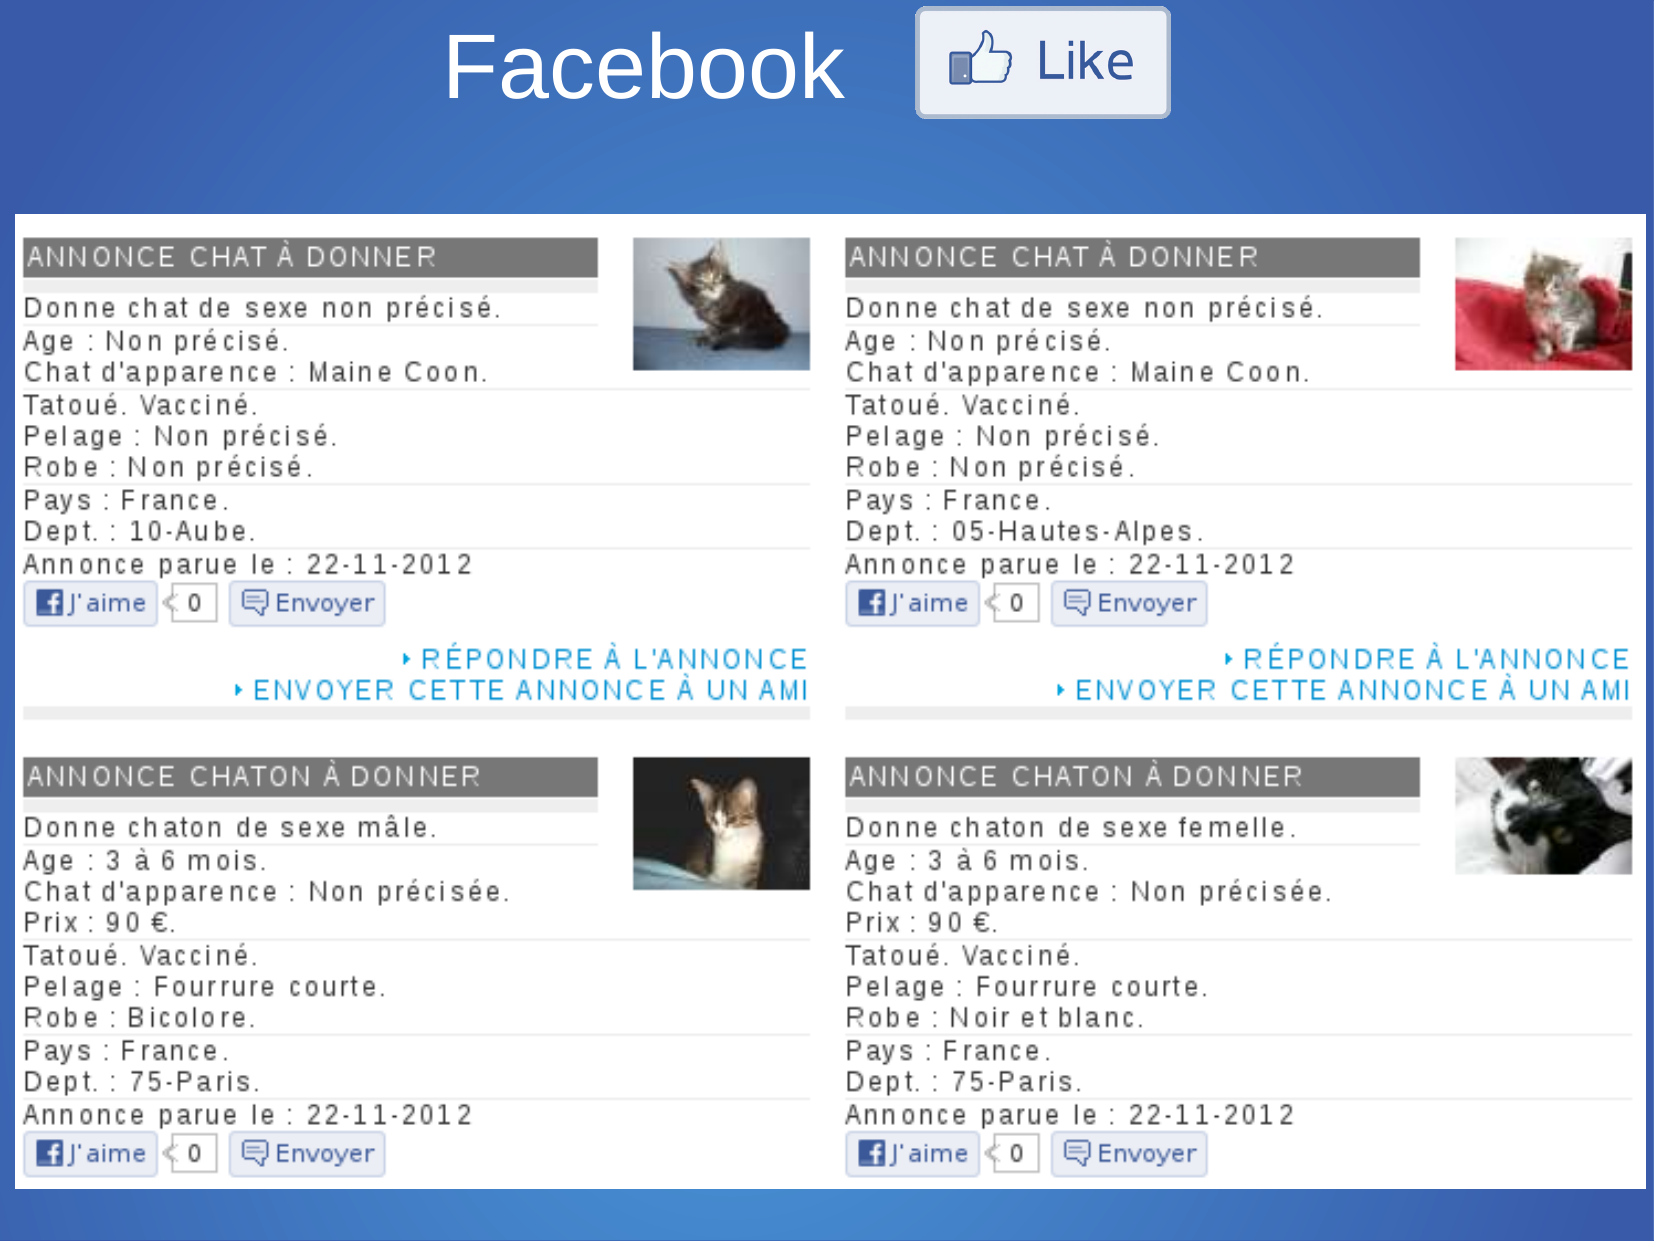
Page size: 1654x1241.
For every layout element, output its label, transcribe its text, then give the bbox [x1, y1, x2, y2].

title Facebook [25, 0, 1621, 171]
picture [0, 0, 1654, 1241]
picture [915, 6, 1171, 119]
